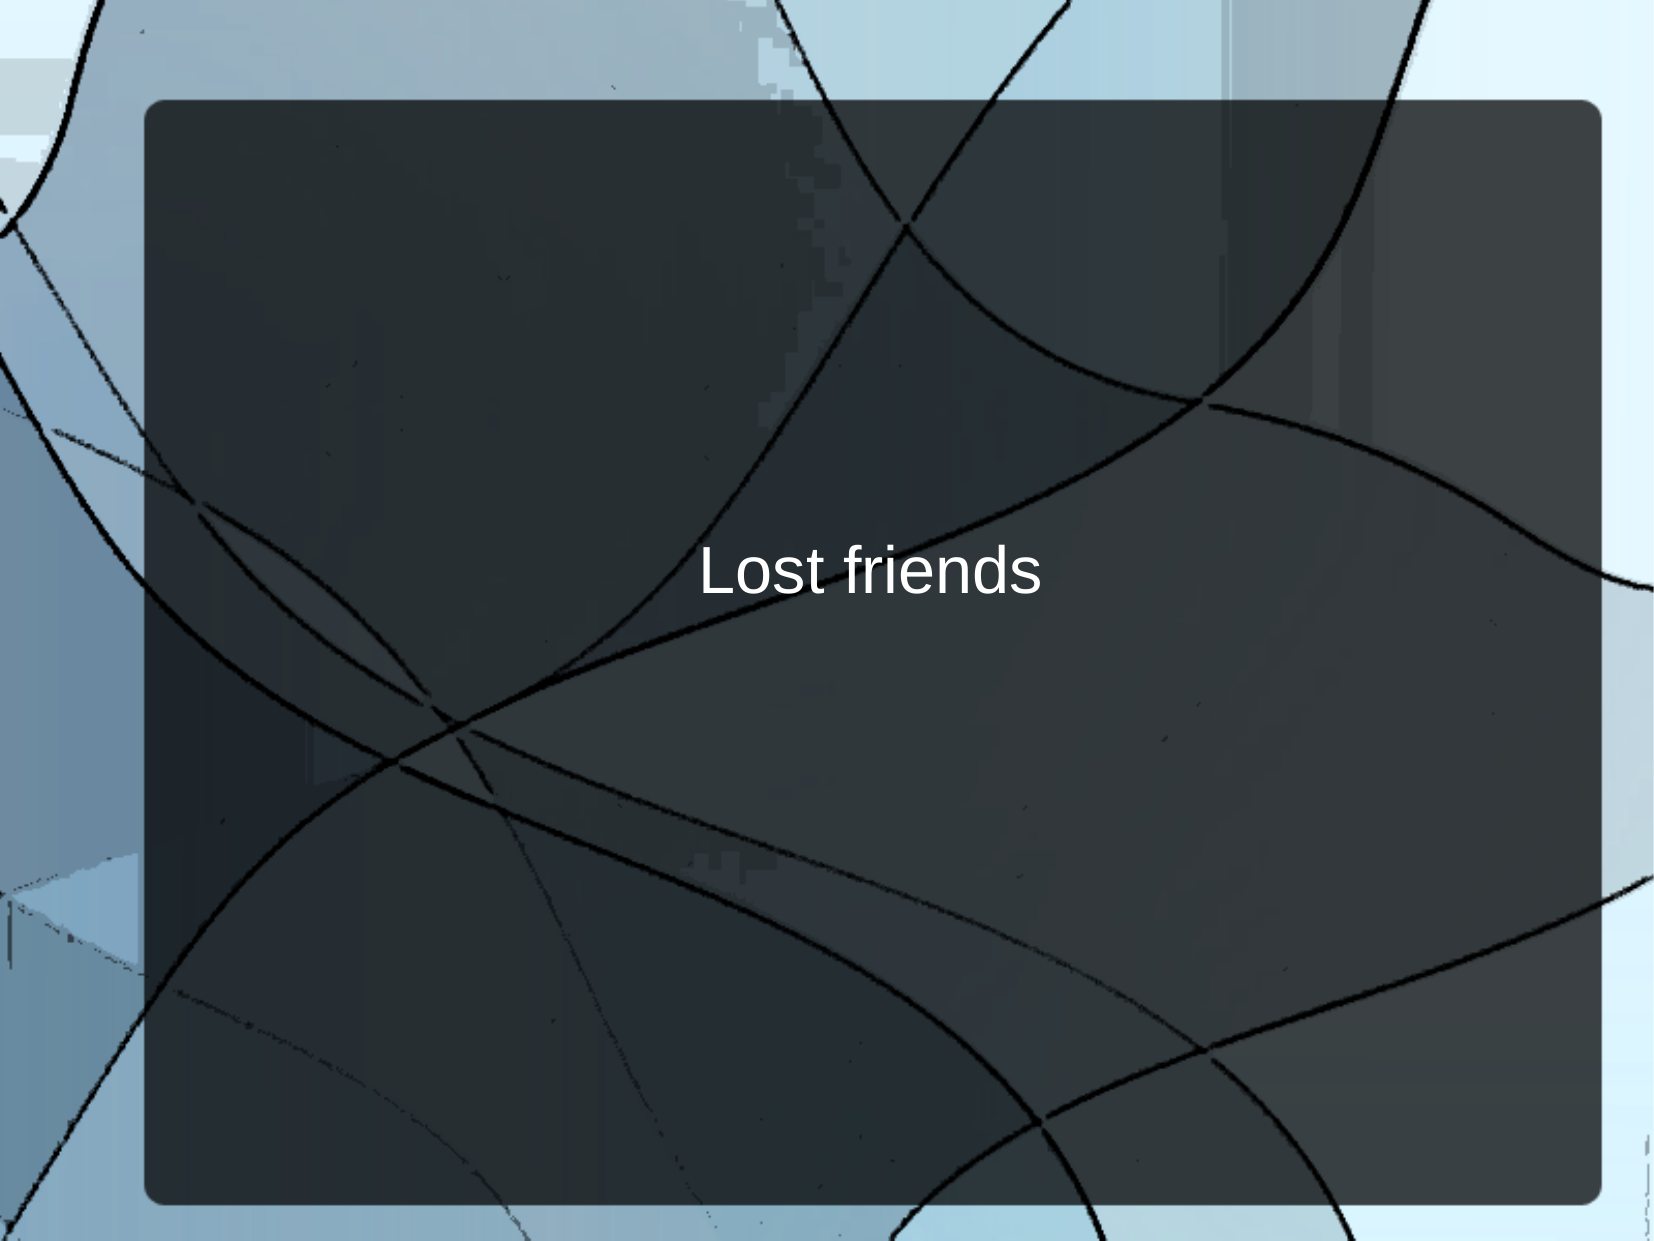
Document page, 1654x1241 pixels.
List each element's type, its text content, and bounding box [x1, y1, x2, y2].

subtitle Lost friends [159, 108, 1583, 1034]
picture [0, 0, 1654, 1241]
